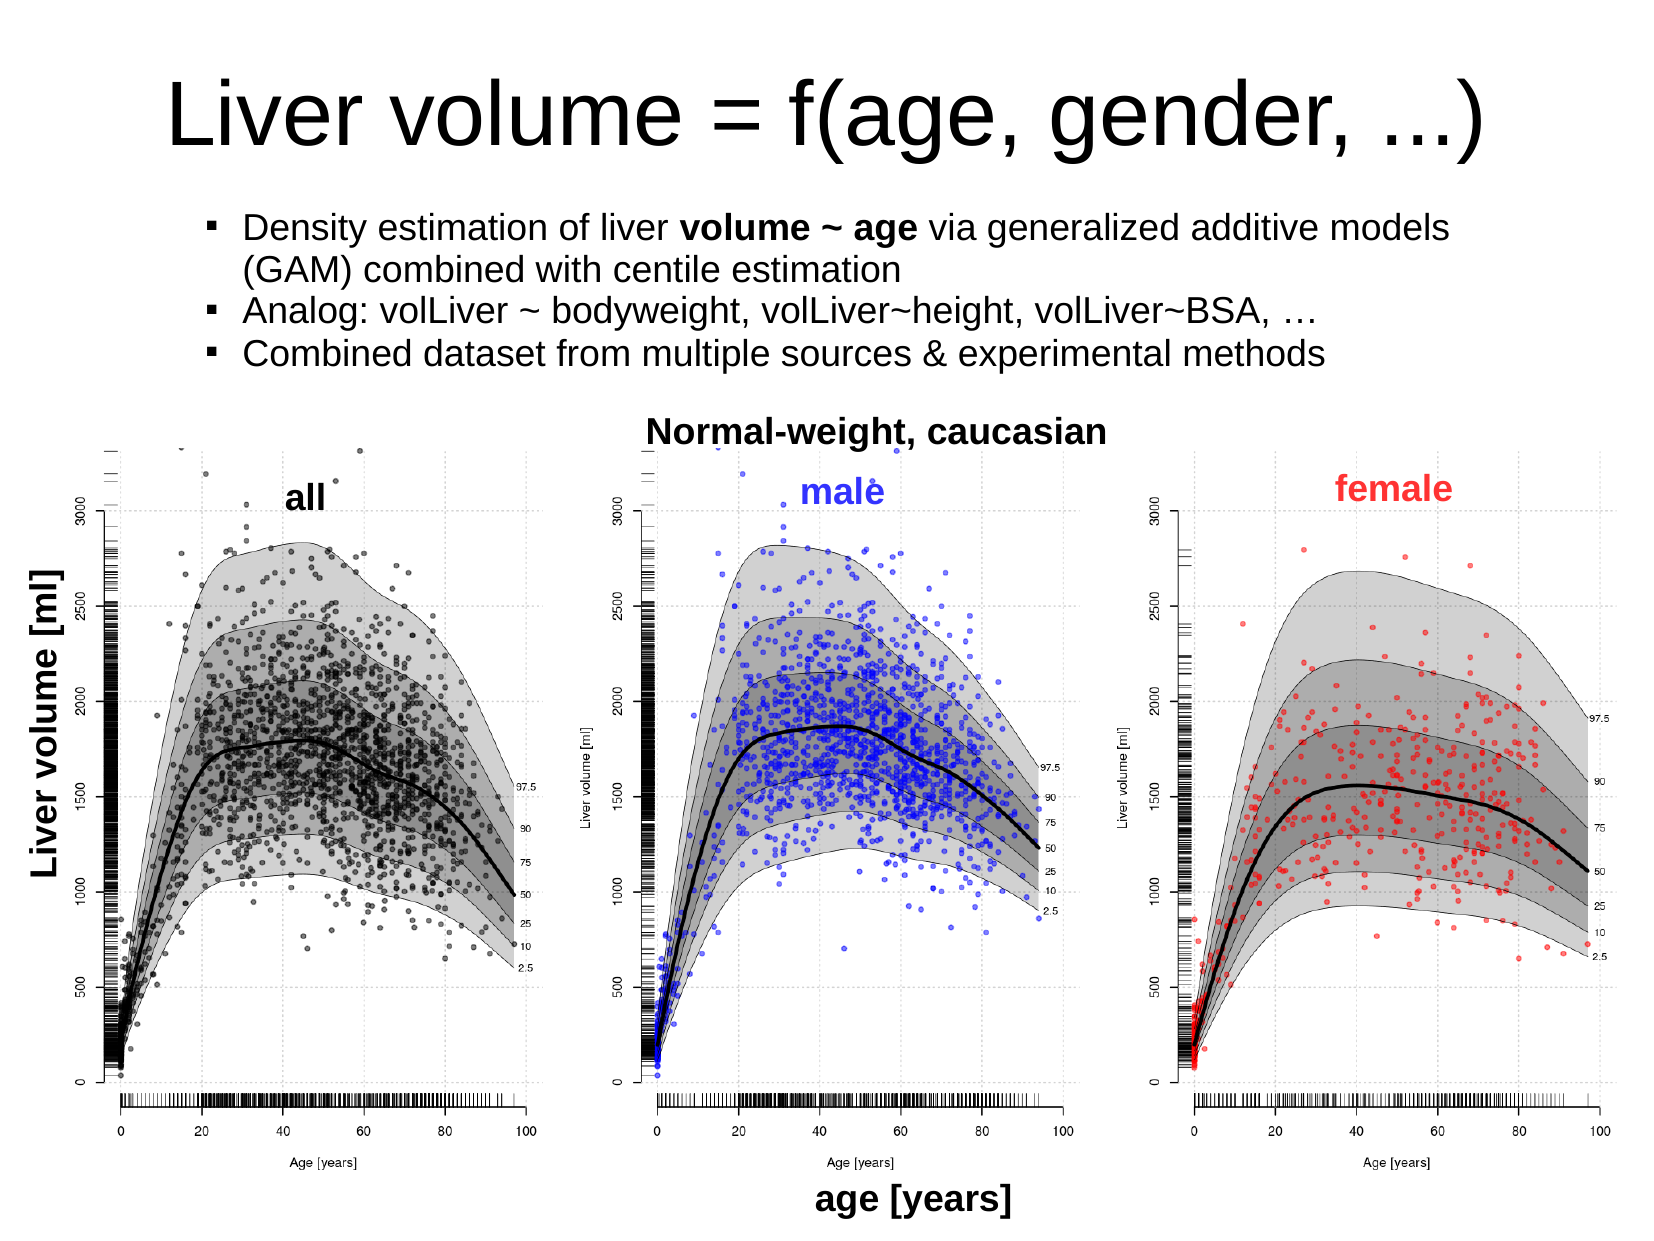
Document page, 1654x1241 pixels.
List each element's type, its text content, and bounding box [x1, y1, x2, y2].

text_box all [270, 469, 342, 527]
text_box male [785, 463, 901, 521]
title Liver volume = f(age, gender, ...) [82, 61, 1571, 269]
text_box Liver volume [ml] [15, 554, 72, 895]
text_box Density estimation of liver volume ~ age via generalized additive models (GAM) combined with centile estimation Analog: volLiver ~ bodyweight, volLiver~height, volLiver~BSA, … Combined dataset from multiple sources & experimental methods [192, 198, 1513, 424]
text_box Normal-weight, caucasian [630, 403, 1124, 460]
picture [75, 448, 1617, 1171]
text_box female [1320, 460, 1469, 518]
text_box age [years] [800, 1170, 1028, 1227]
